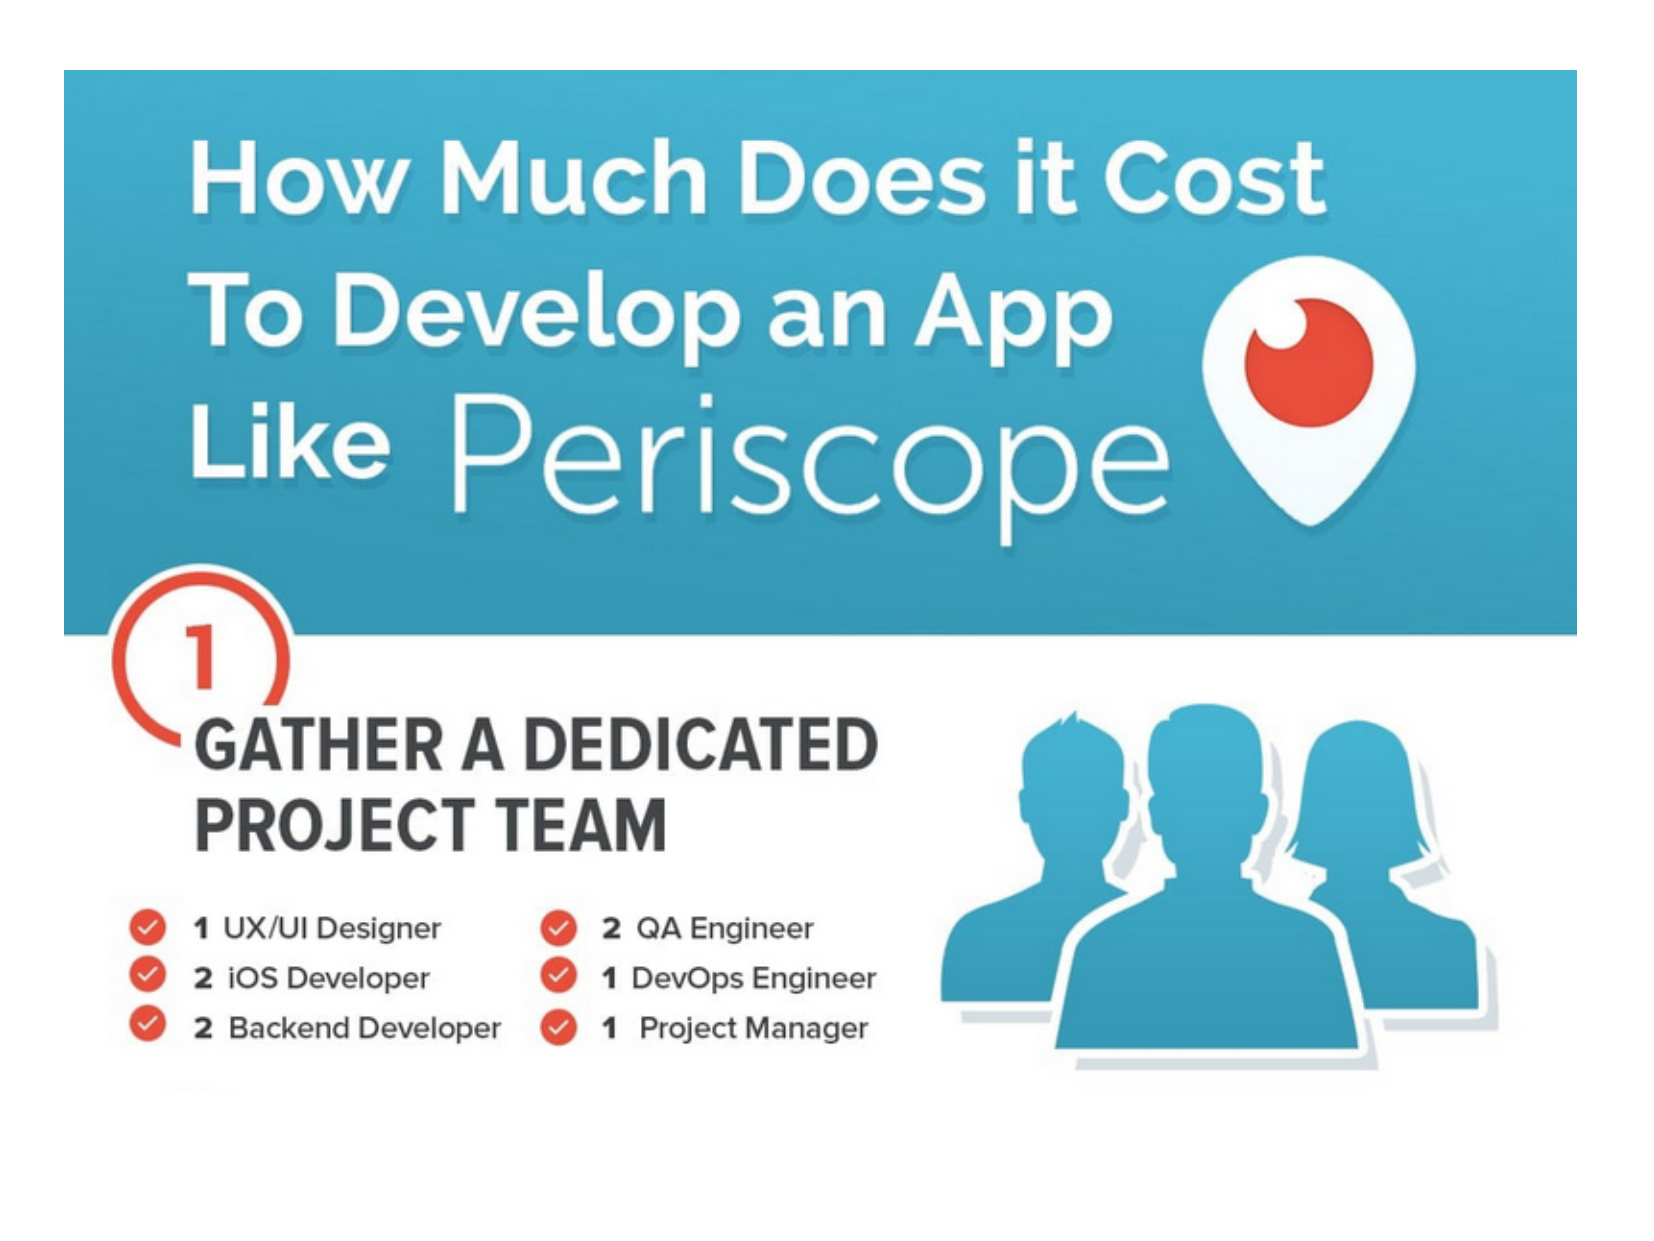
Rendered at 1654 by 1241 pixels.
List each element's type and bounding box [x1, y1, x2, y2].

picture [64, 70, 1577, 1092]
